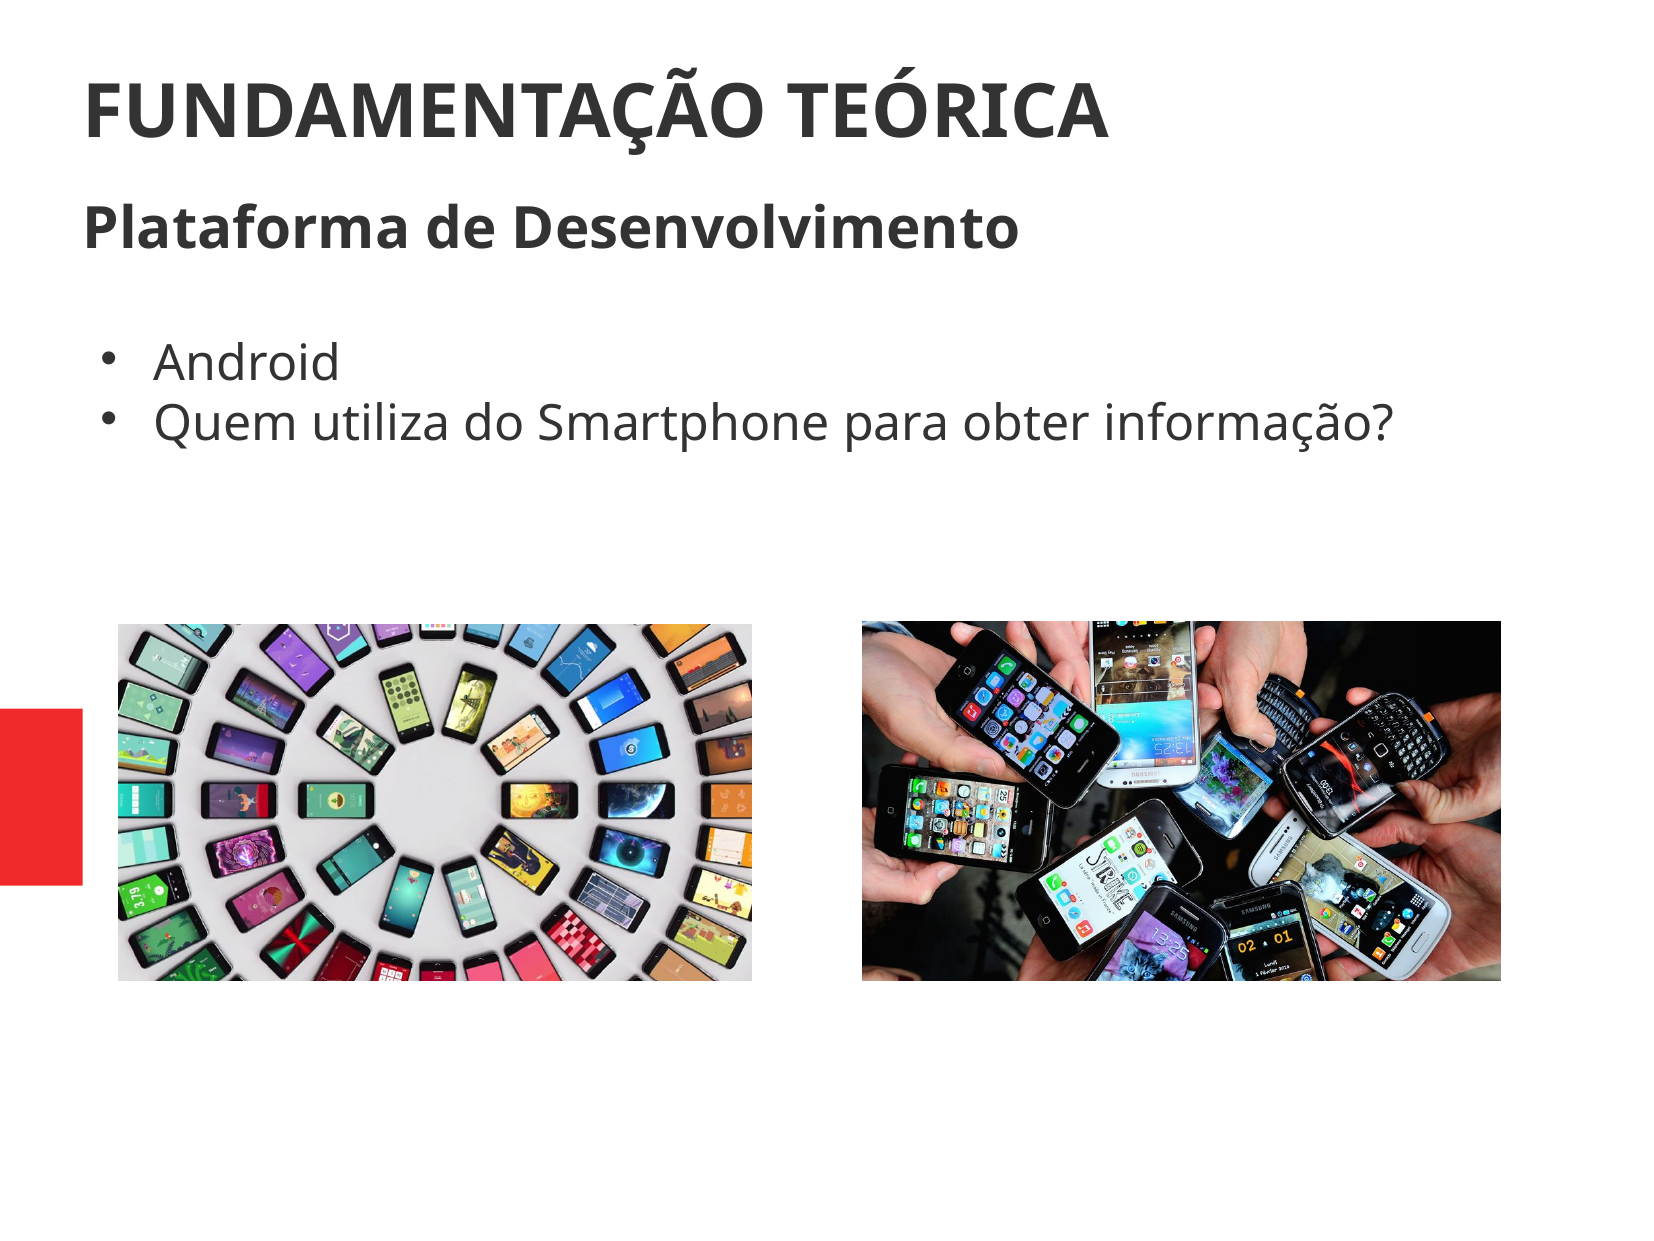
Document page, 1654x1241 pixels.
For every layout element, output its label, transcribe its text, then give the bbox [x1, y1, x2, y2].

text_box Plataforma de Desenvolvimento [82, 167, 1571, 284]
text_box FUNDAMENTAÇÃO TEÓRICA [82, 49, 1571, 166]
text_box Android Quem utiliza do Smartphone para obter informação? [82, 330, 1571, 1010]
picture [118, 624, 752, 981]
picture [862, 621, 1501, 981]
